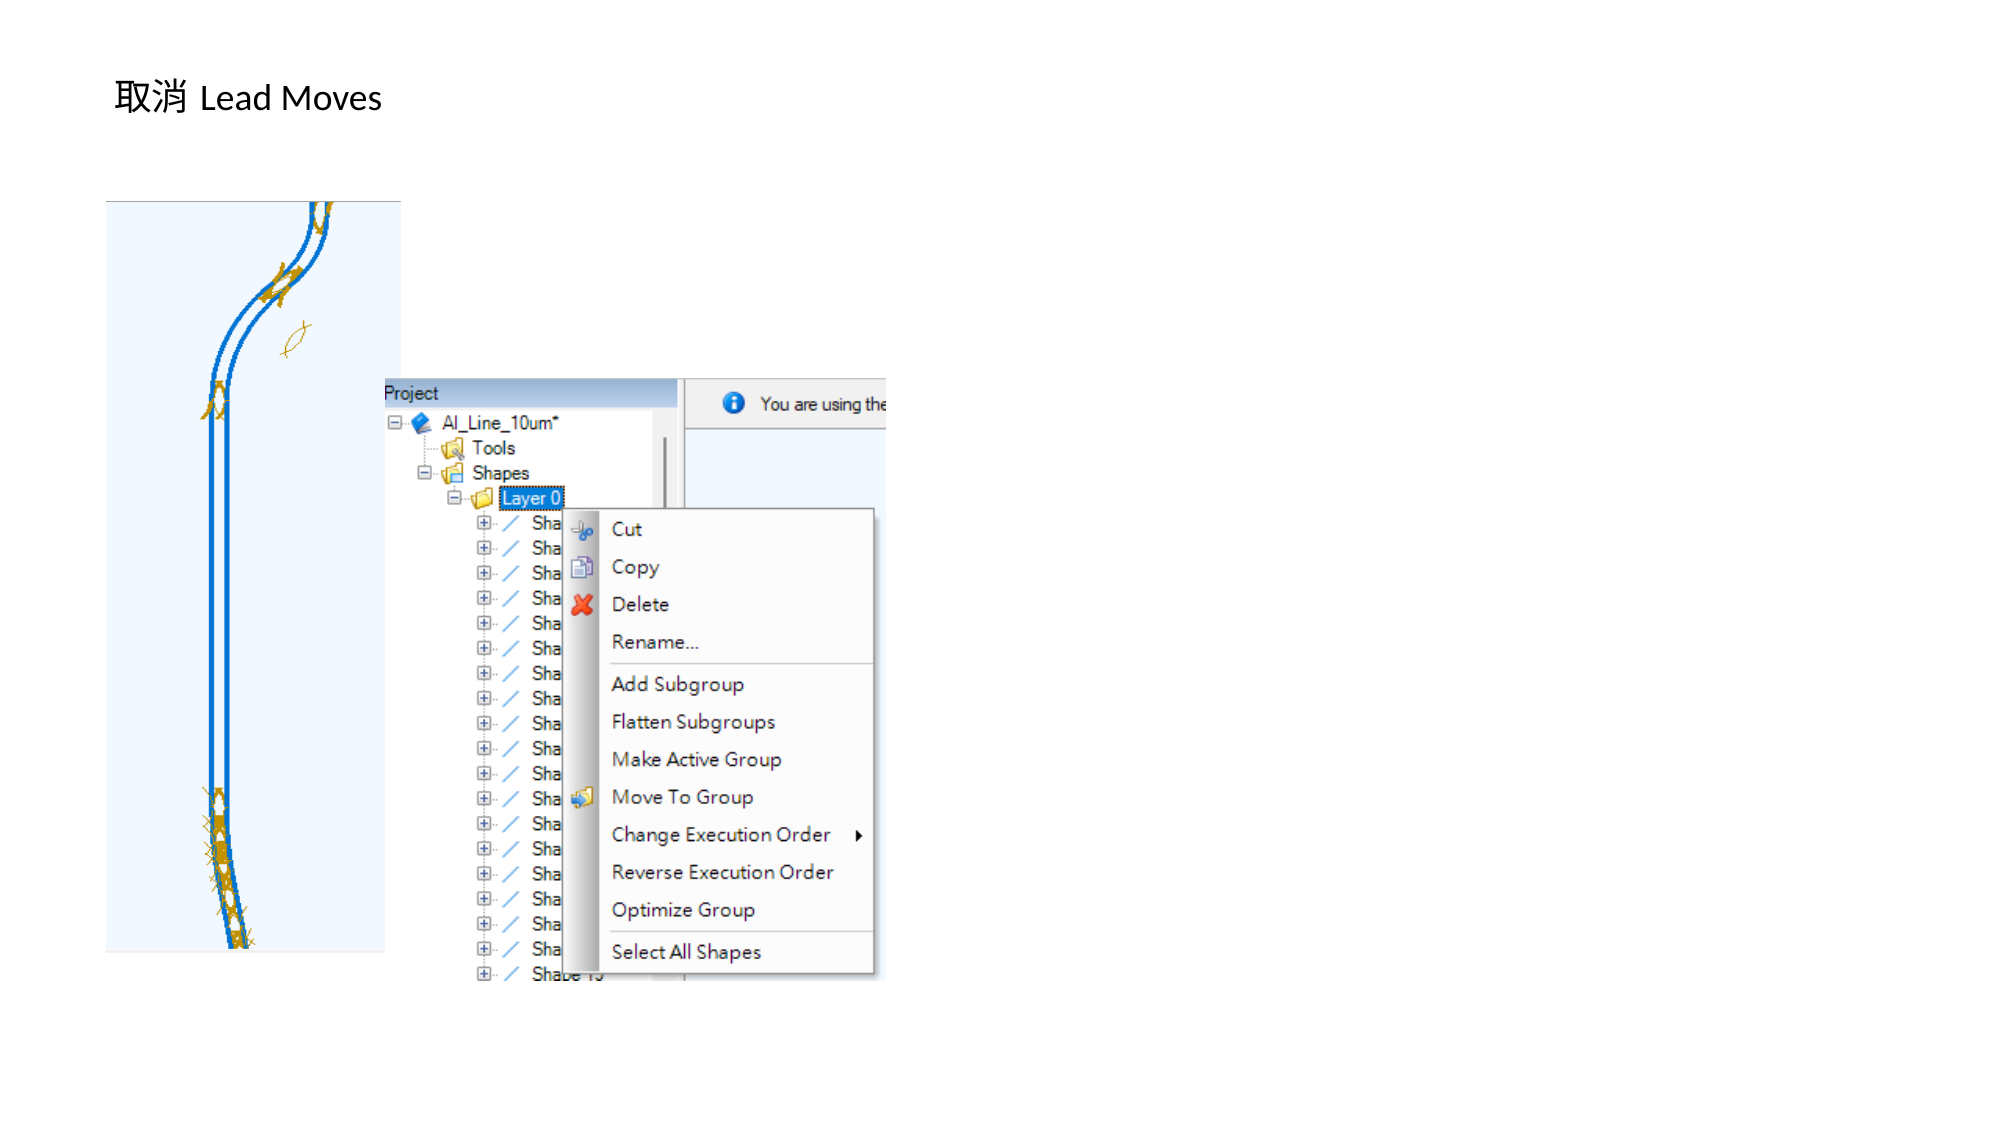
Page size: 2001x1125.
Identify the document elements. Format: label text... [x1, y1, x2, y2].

picture [106, 201, 886, 981]
text_box 取消Lead Moves [99, 59, 461, 169]
